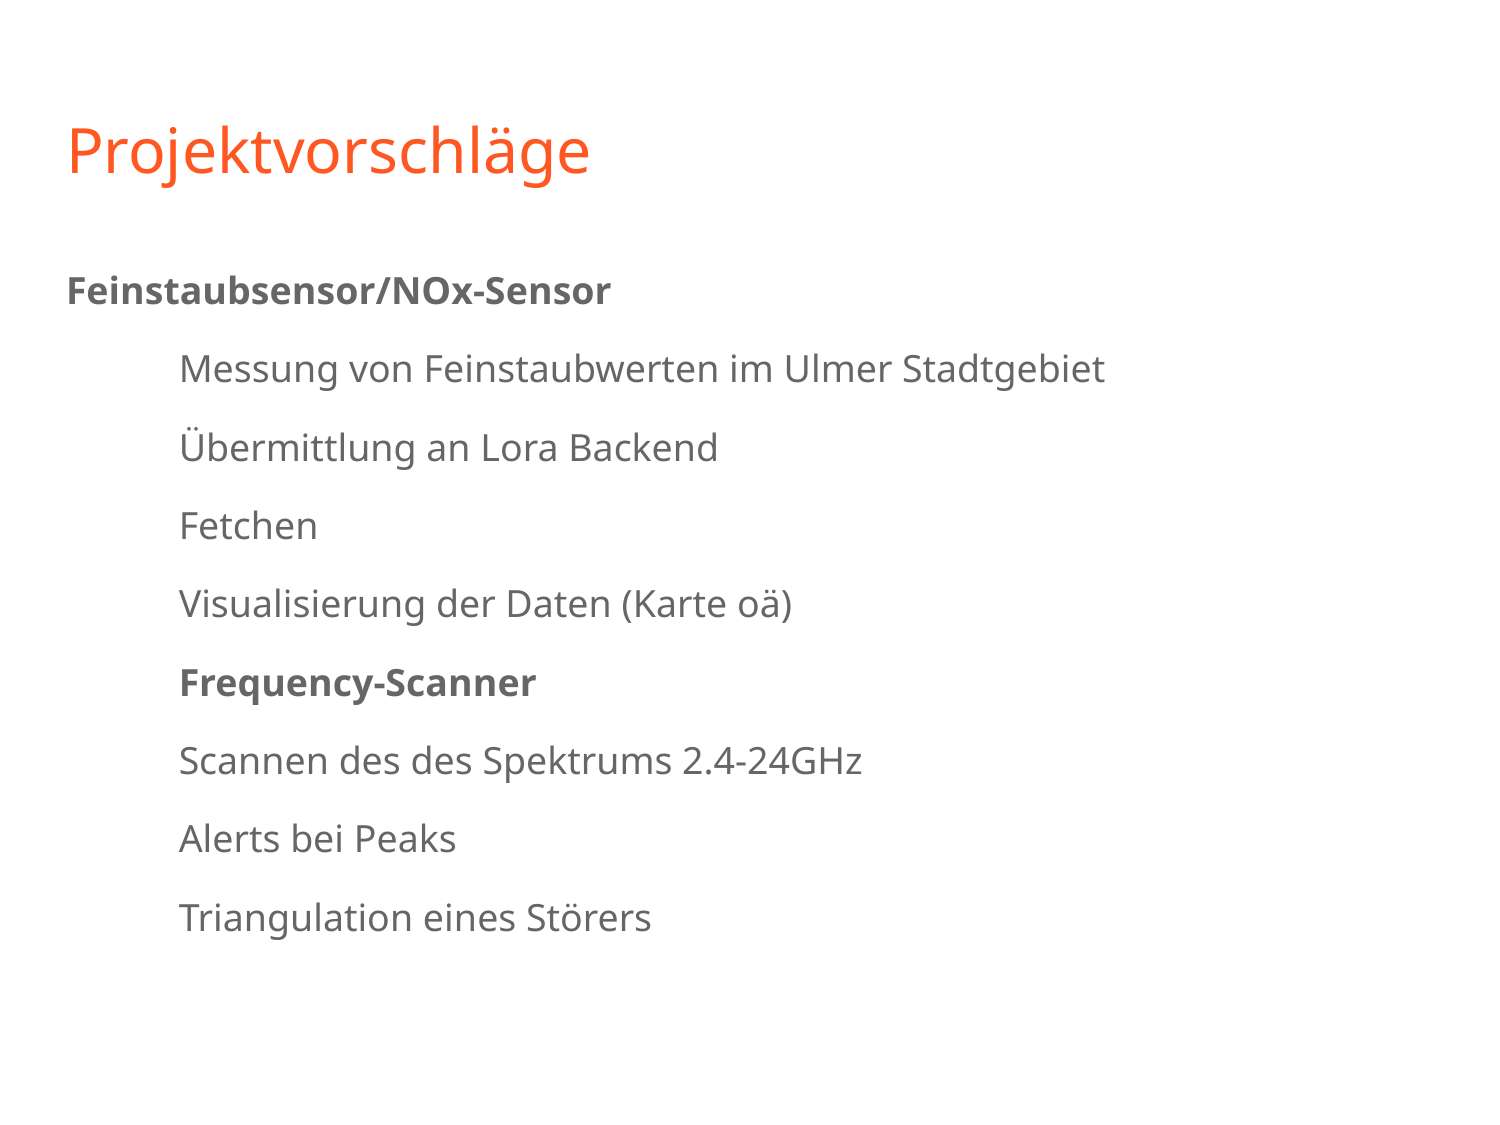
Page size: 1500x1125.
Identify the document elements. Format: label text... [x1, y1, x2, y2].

list Feinstaubsensor/NOx-Sensor Messung von Feinstaubwerten im Ulmer Stadtgebiet Übermittlung an Lora Backend Fetchen Visualisierung der Daten (Karte oä) Frequency-Scanner Scannen des des Spektrums 2.4-24GHz Alerts bei Peaks Triangulation eines Störers [51, 252, 1449, 1000]
title Projektvorschläge [51, 95, 1449, 221]
